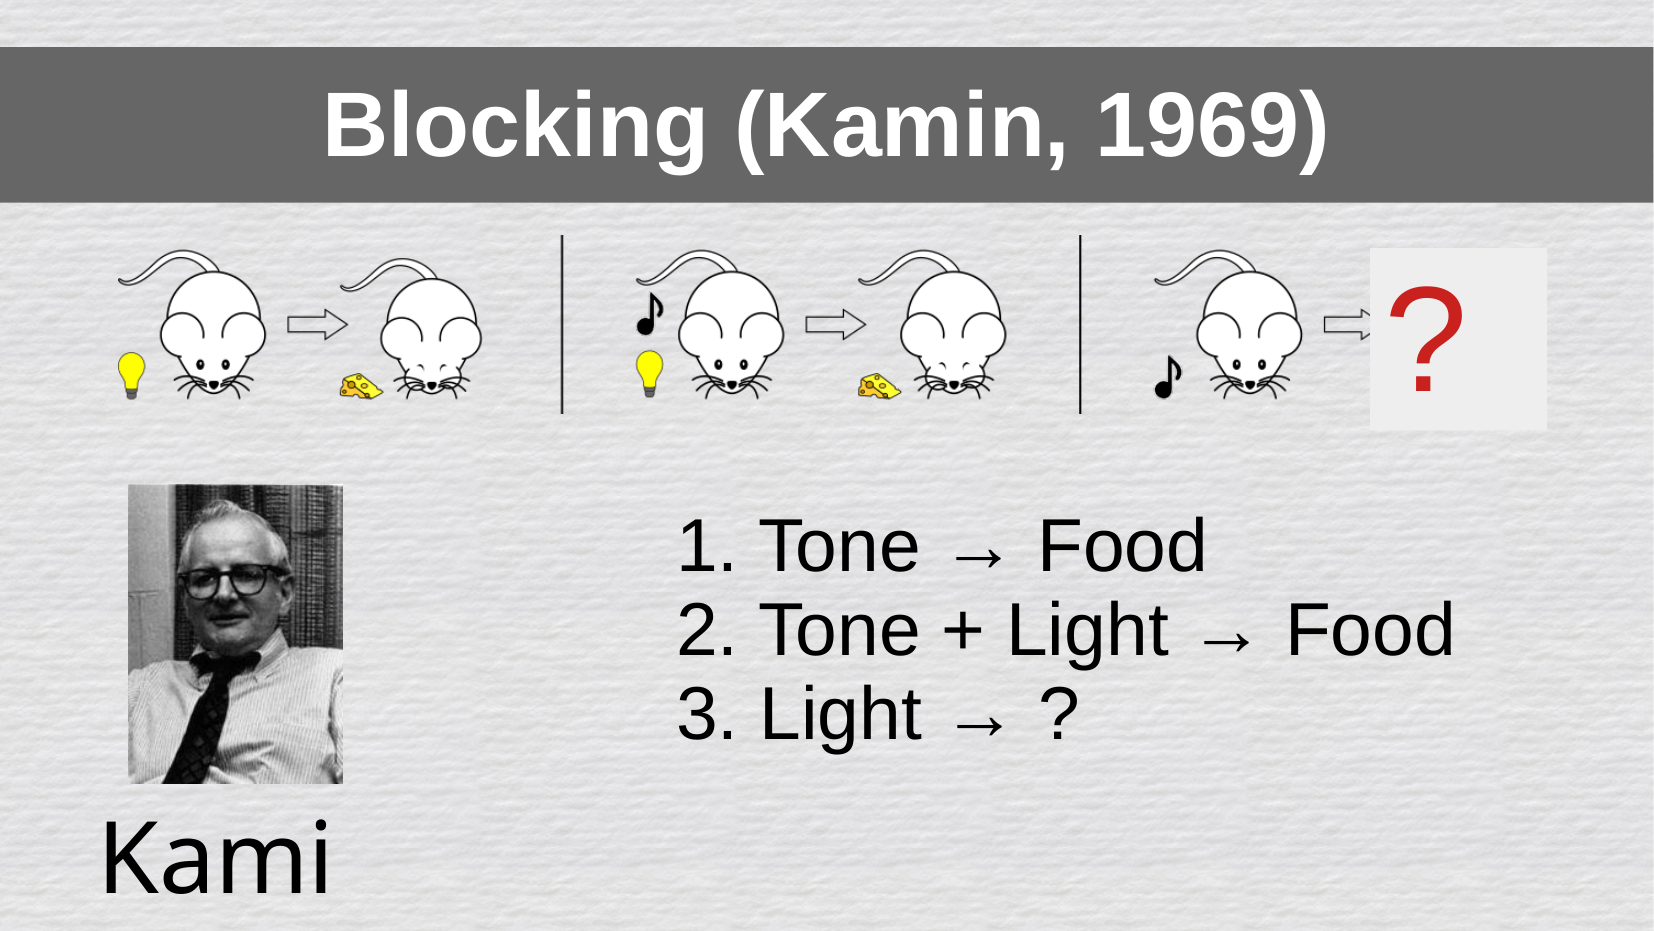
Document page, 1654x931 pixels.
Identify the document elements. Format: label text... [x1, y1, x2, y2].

picture [0, 0, 1654, 47]
text_box Kamin [82, 779, 390, 931]
title Blocking (Kamin, 1969) [0, 47, 1654, 203]
picture [0, 203, 1654, 931]
text_box ? [1370, 248, 1548, 431]
text_box 1. Tone → Food 2. Tone + Light → Food 3. Light → ? [661, 496, 1560, 847]
